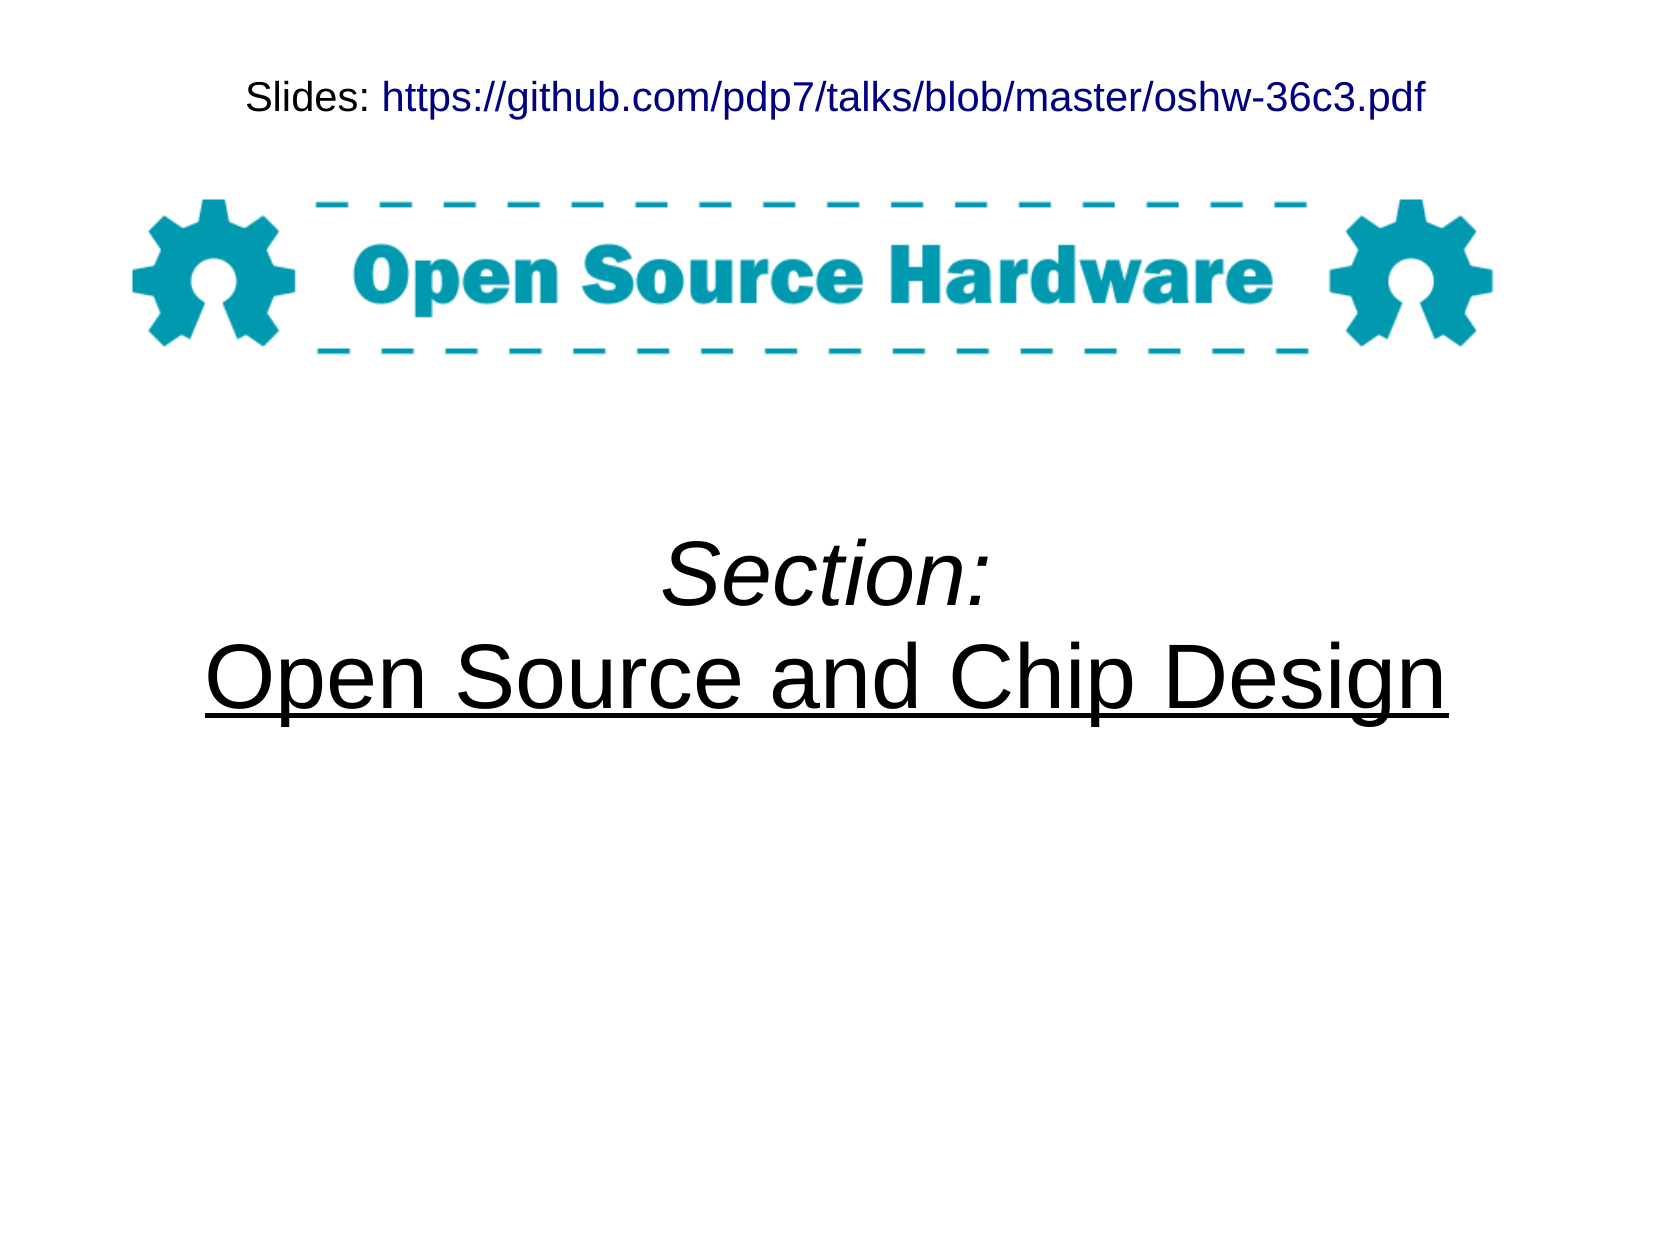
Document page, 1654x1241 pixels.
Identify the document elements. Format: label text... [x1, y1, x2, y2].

text_box Slides: https://github.com/pdp7/talks/blob/master/oshw-36c3.pdf [10, 66, 1654, 217]
picture [114, 217, 1531, 388]
title Section: Open Source and Chip Design [82, 521, 1571, 729]
